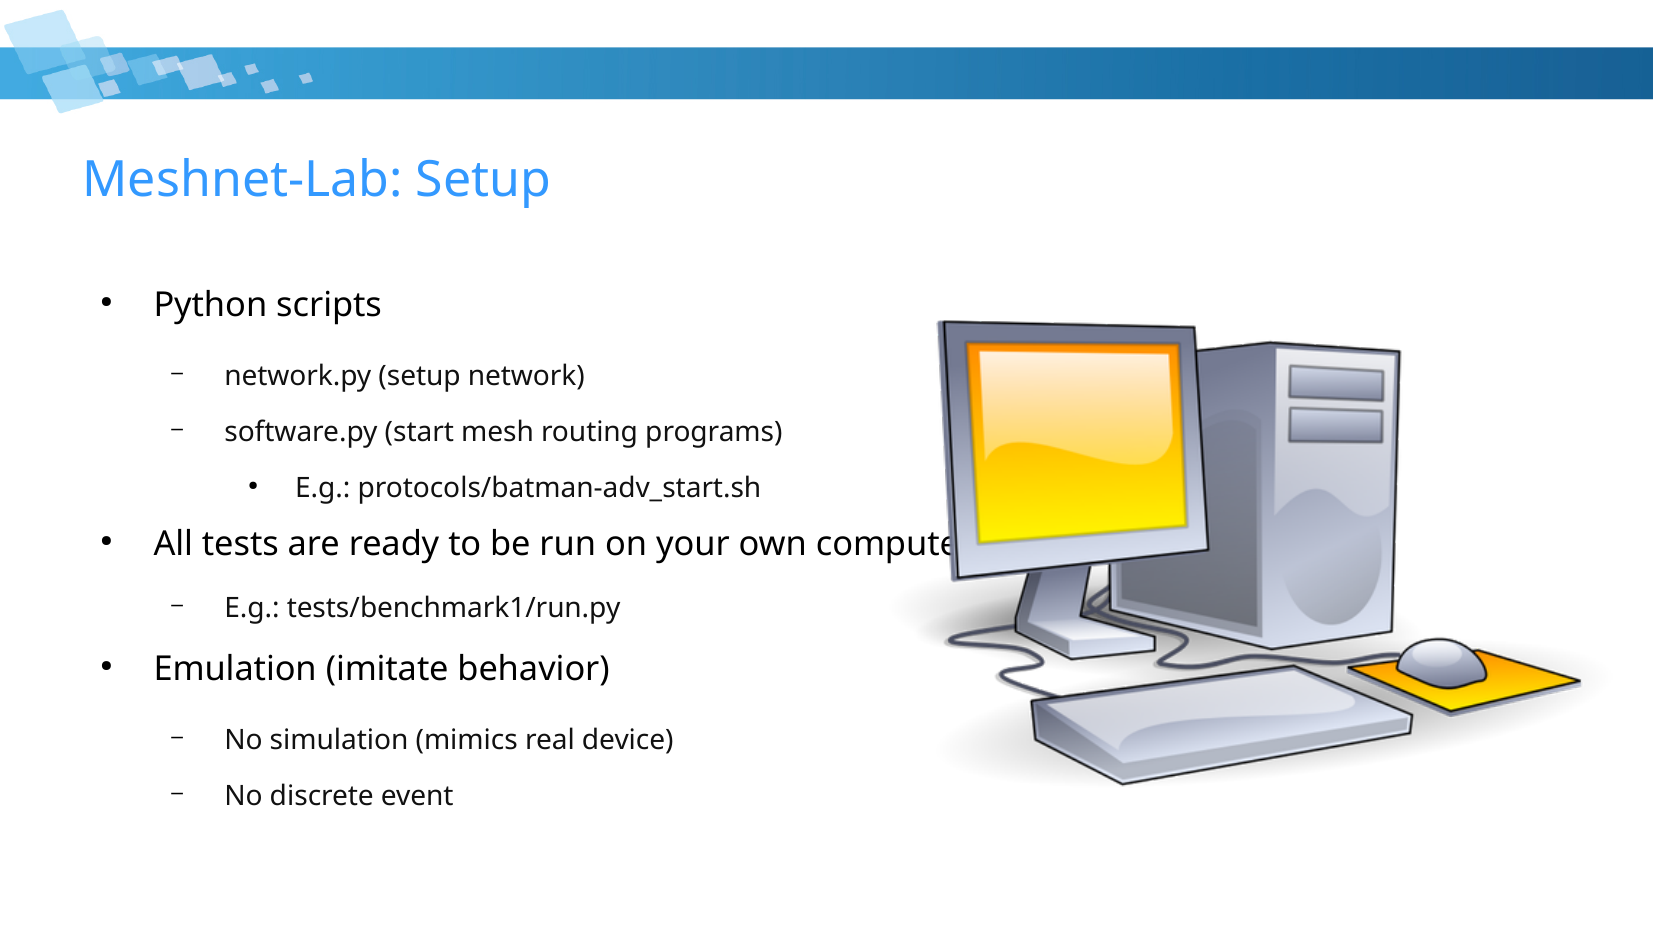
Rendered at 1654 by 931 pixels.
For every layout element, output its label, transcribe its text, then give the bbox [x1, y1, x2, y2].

list Python scripts network.py (setup network) software.py (start mesh routing programs) E.g.: protocols/batman-adv_start.sh All tests are ready to be run on your own computer E.g.: tests/benchmark1/run.py Emulation (imitate behavior) No simulation (mimics real device) No discrete event [82, 279, 1571, 876]
picture [0, 0, 1653, 929]
title Meshnet-Lab: Setup [82, 99, 1571, 255]
